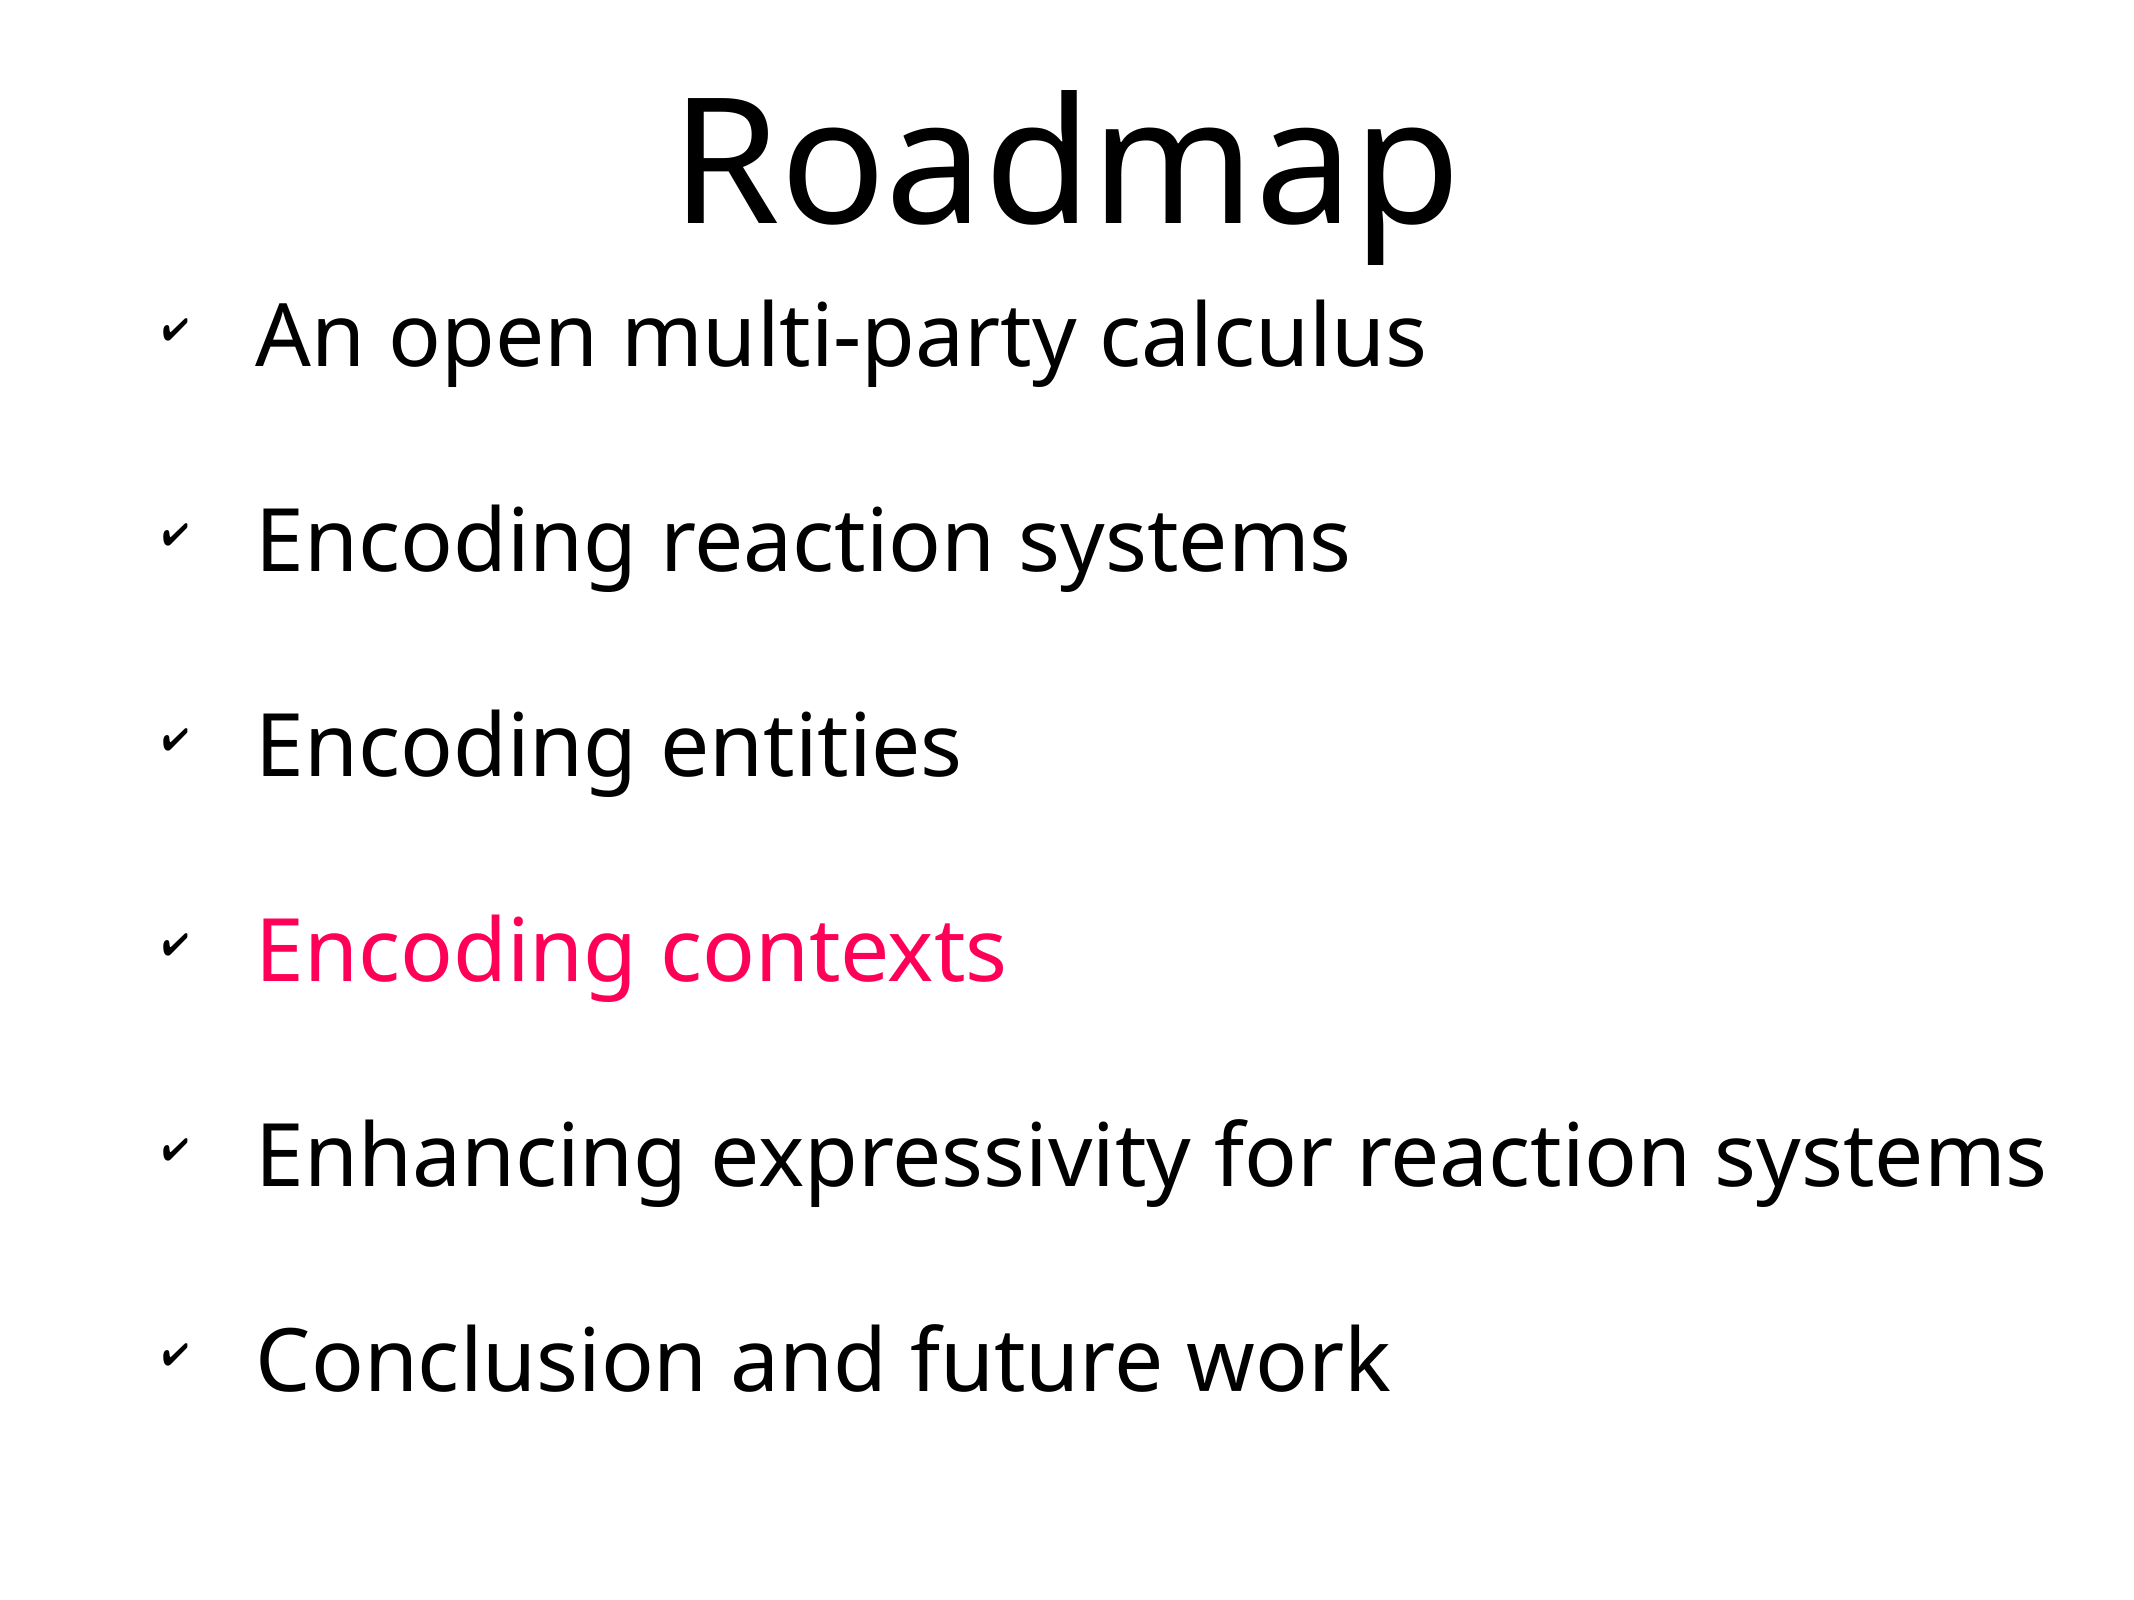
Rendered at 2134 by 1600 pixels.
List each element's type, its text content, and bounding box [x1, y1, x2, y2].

list An open multi-party calculus Encoding reaction systems Encoding entities Encoding contexts Enhancing expressivity for reaction systems Conclusion and future work [30, 271, 2086, 1548]
title Roadmap [208, 41, 1925, 271]
